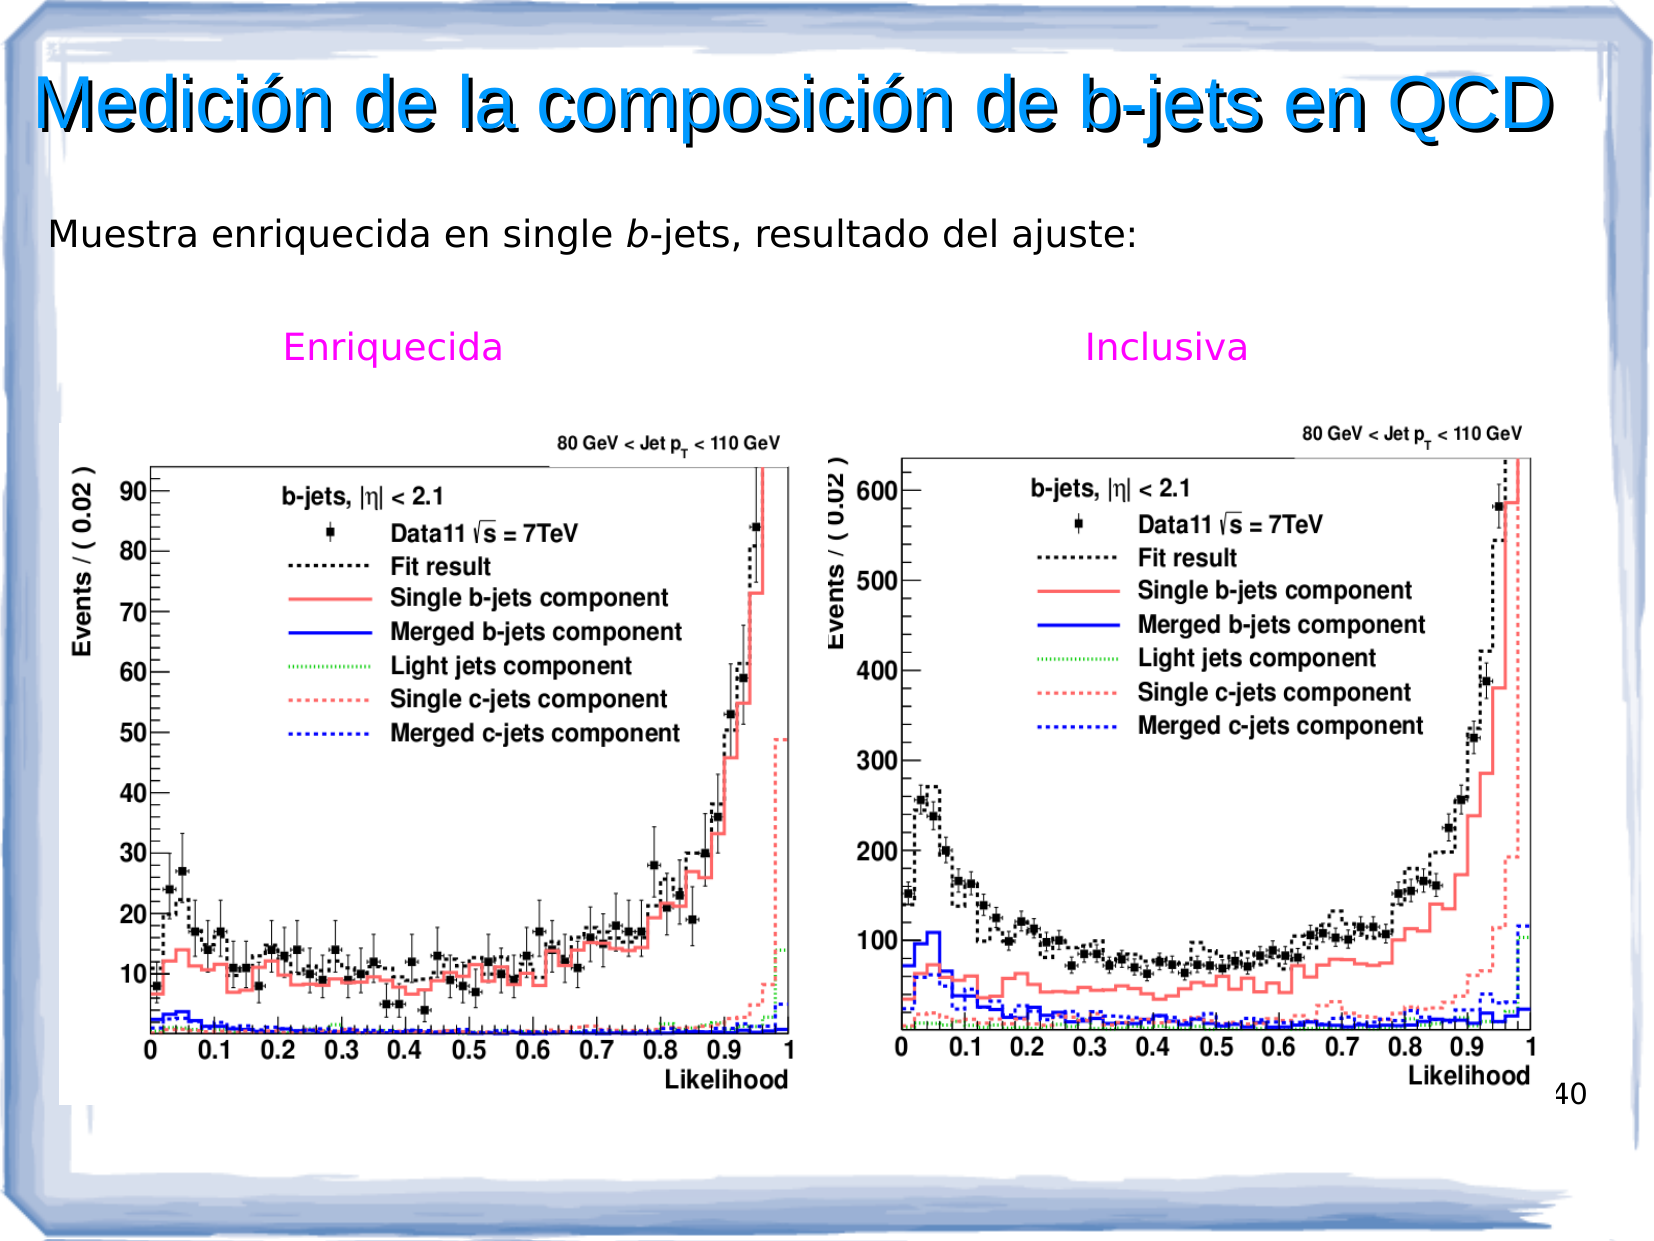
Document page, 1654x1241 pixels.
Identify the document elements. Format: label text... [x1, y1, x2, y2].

title Medición de la composición de b-jets en QCD [32, 0, 1653, 206]
text_box Muestra enriquecida en single b-jets, resultado del ajuste: [32, 206, 1577, 264]
picture [0, 0, 1654, 1241]
text_box Enriquecida [267, 318, 592, 442]
text_box Inclusiva [1070, 318, 1394, 390]
